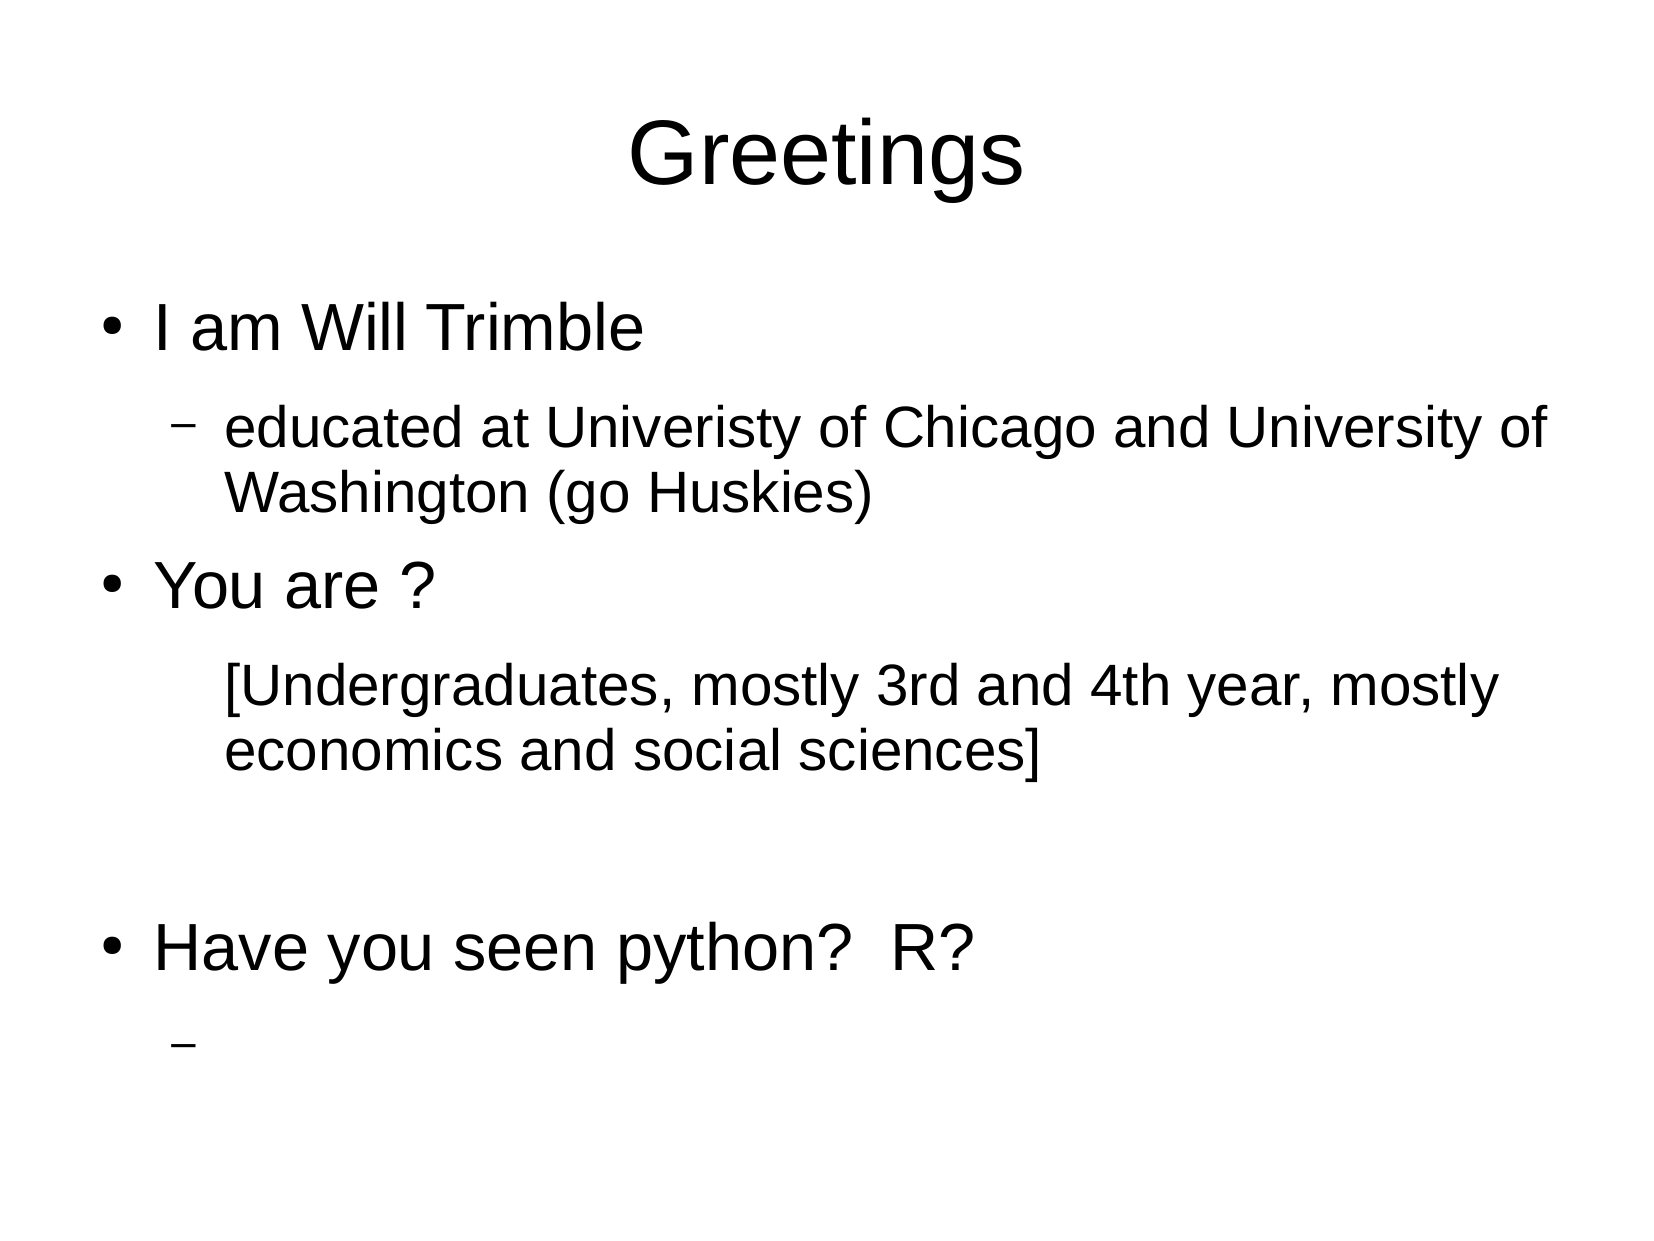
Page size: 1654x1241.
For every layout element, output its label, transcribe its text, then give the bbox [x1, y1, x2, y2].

list I am Will Trimble educated at Univeristy of Chicago and University of Washington (go Huskies) You are ? [Undergraduates, mostly 3rd and 4th year, mostly economics and social sciences] Have you seen python? R? [82, 290, 1571, 1168]
title Greetings [82, 49, 1571, 257]
